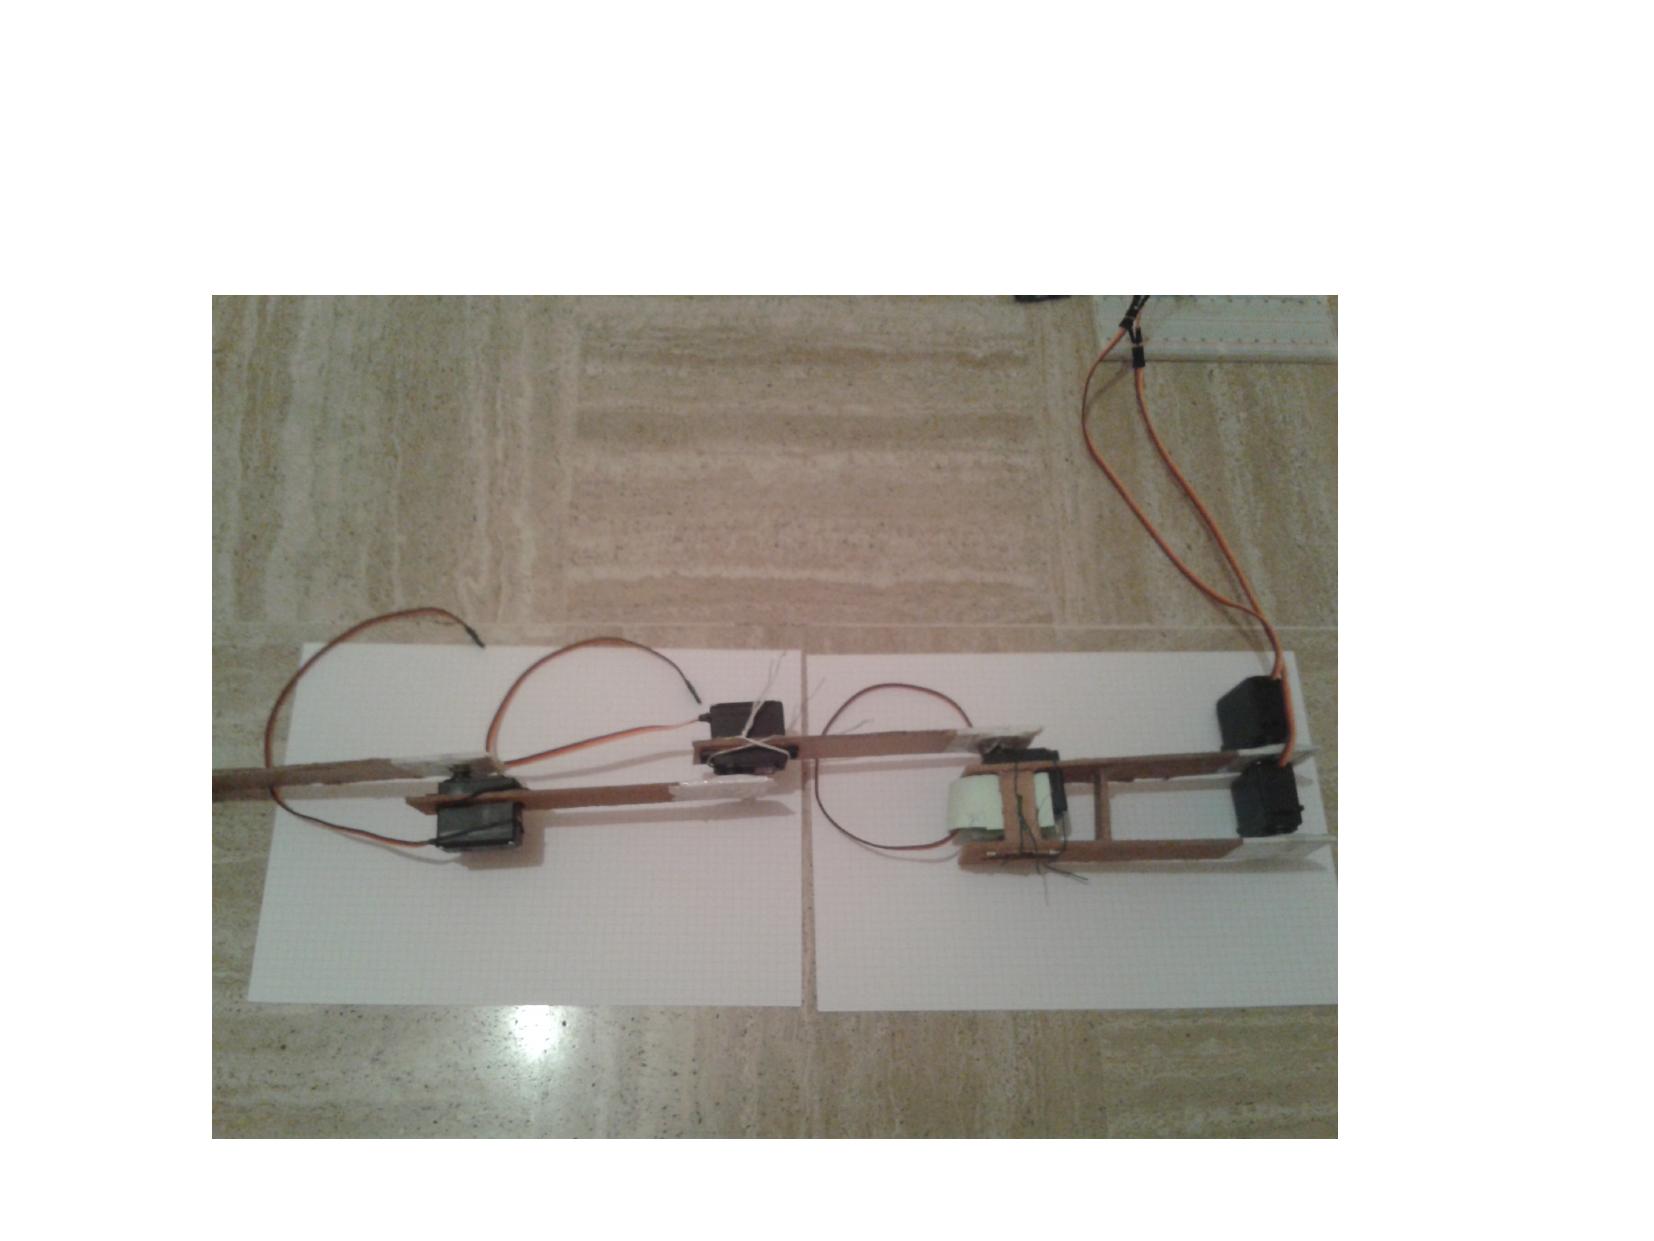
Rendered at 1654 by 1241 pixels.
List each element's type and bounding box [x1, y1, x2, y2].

picture [212, 295, 1338, 1139]
